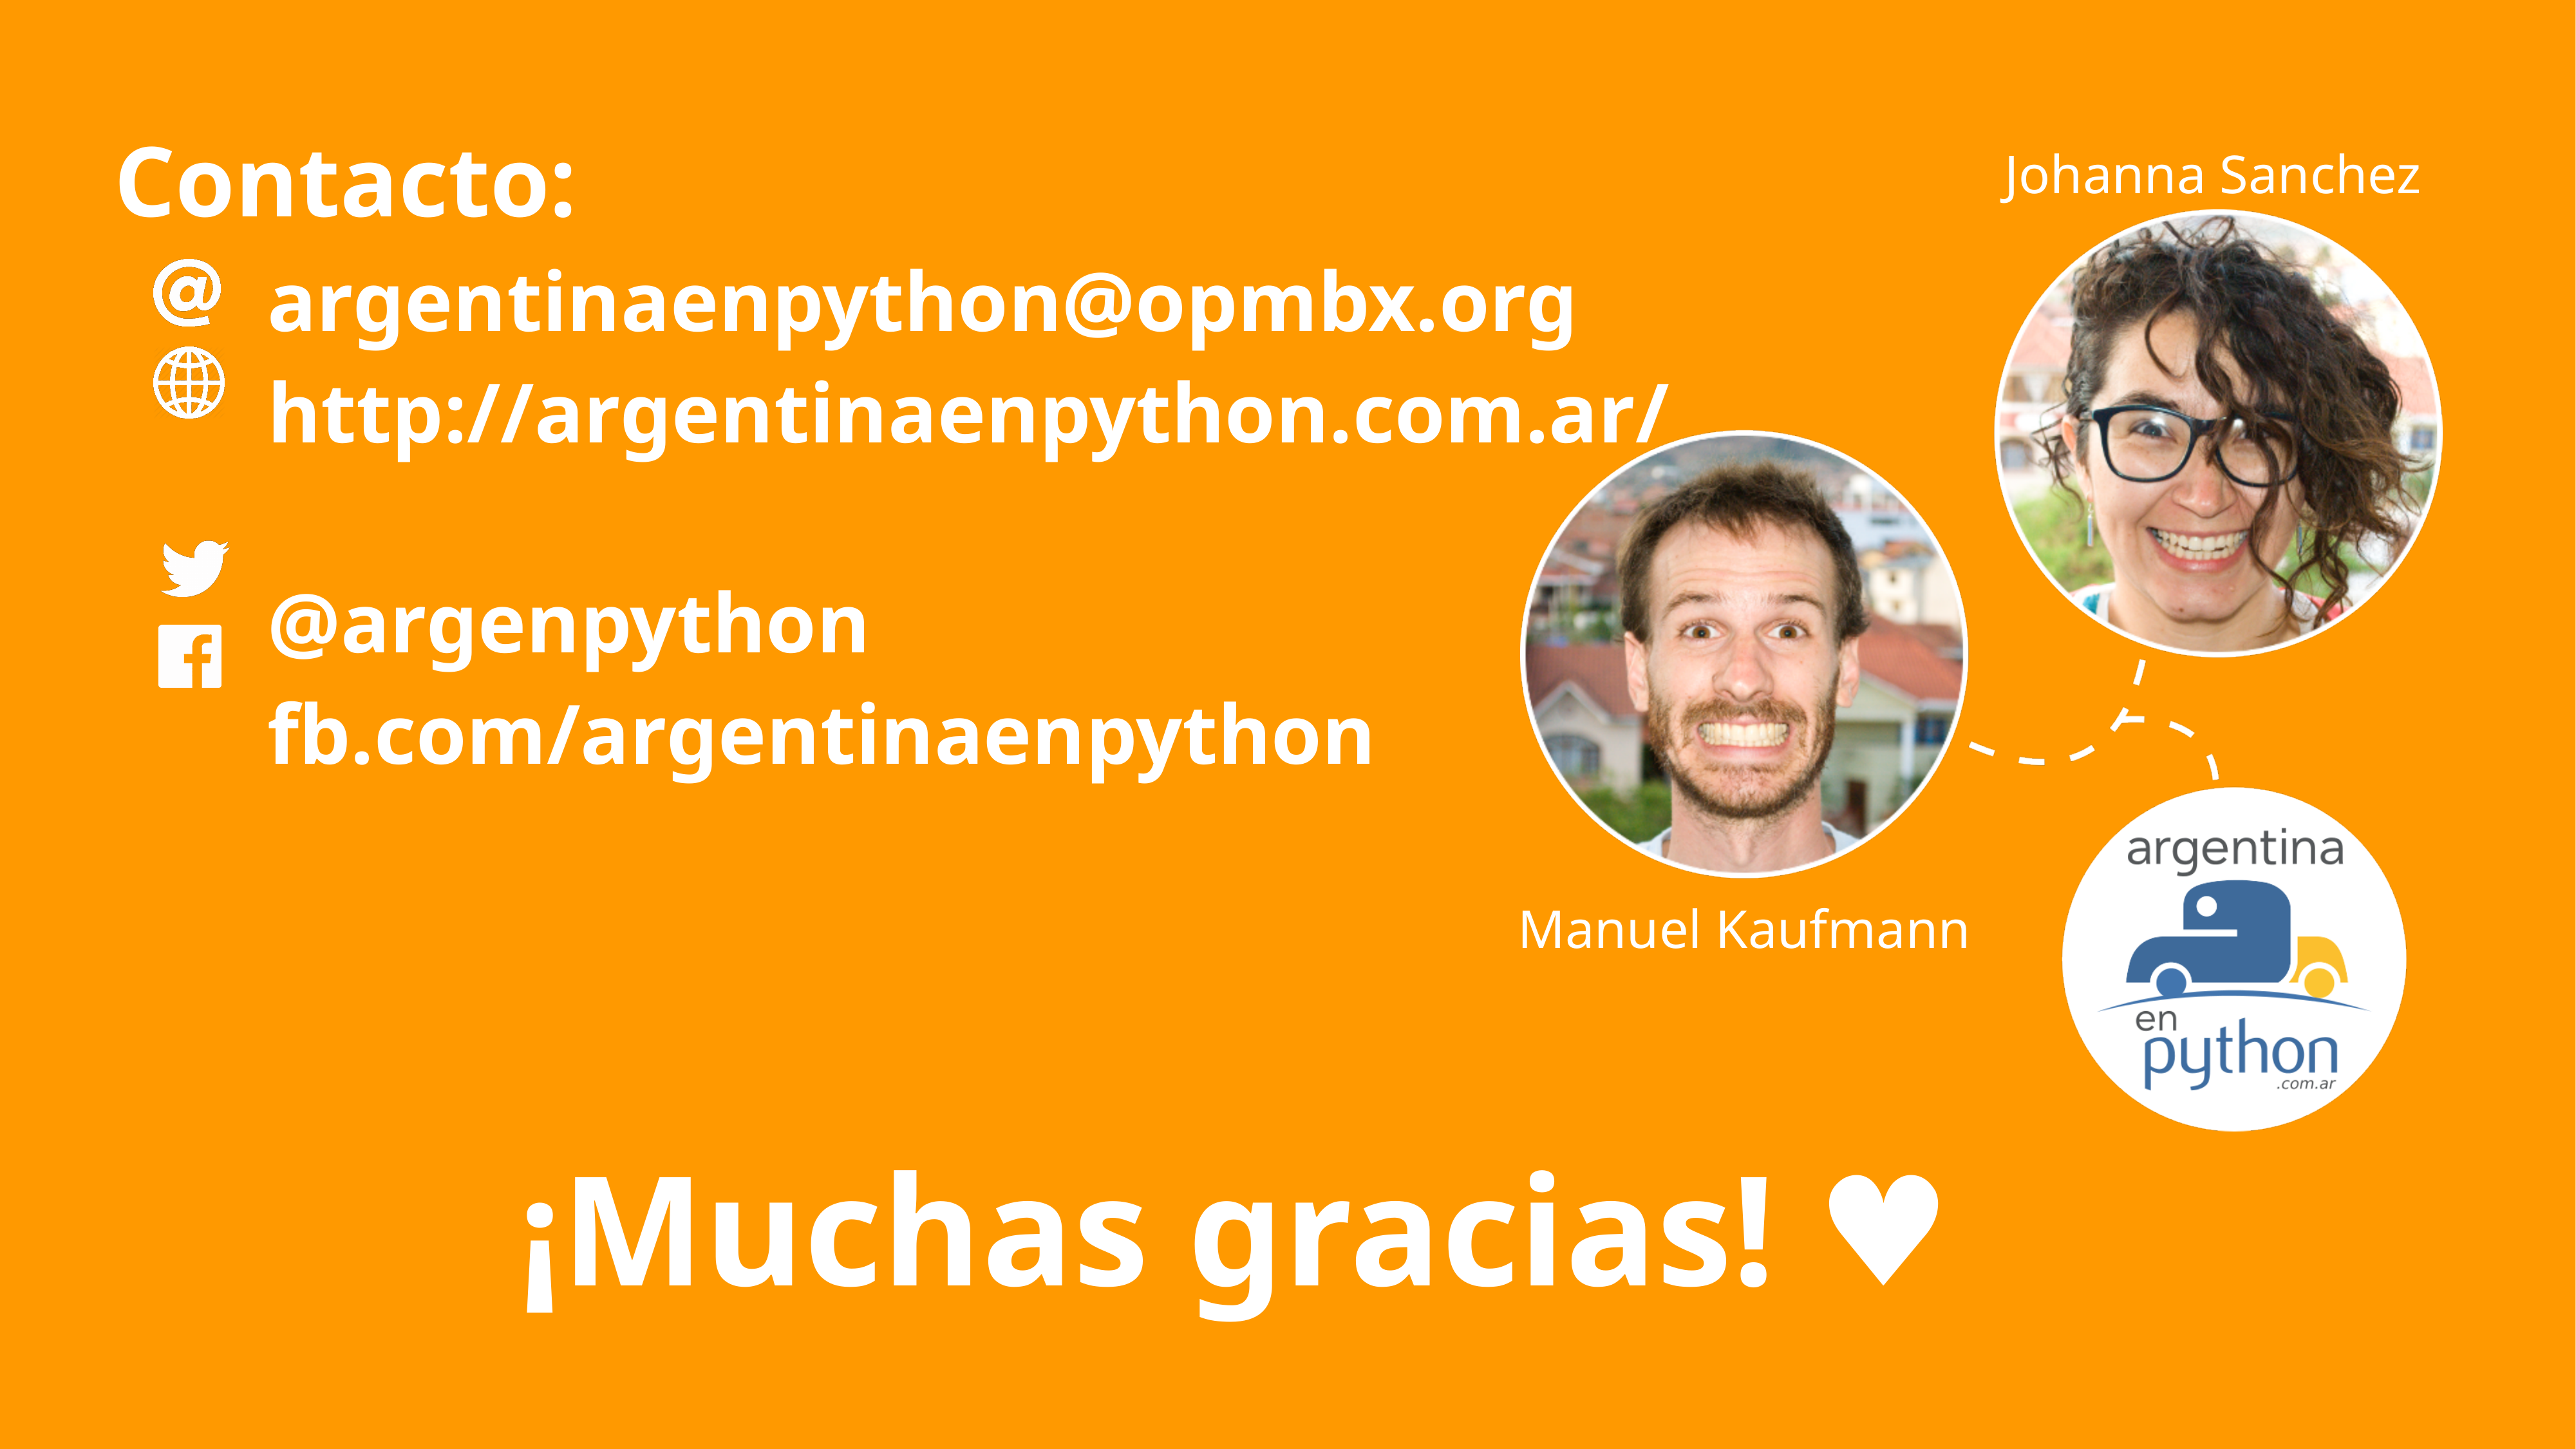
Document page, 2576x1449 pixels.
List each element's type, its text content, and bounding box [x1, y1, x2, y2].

picture [153, 346, 225, 419]
picture [153, 259, 221, 327]
picture [1520, 209, 2443, 1132]
picture [158, 625, 221, 688]
title ¡Muchas gracias! ♥ [518, 1104, 2169, 1347]
text_box Manuel Kaufmann [1512, 890, 1977, 964]
text_box Johanna Sanchez [1999, 135, 2427, 210]
picture [160, 534, 230, 603]
text_box Contacto: [104, 109, 597, 235]
text_box argentinaenpython@opmbx.org http://argentinaenpython.com.ar/ @argenpython fb.com/argentinaenpython [267, 151, 1999, 1099]
